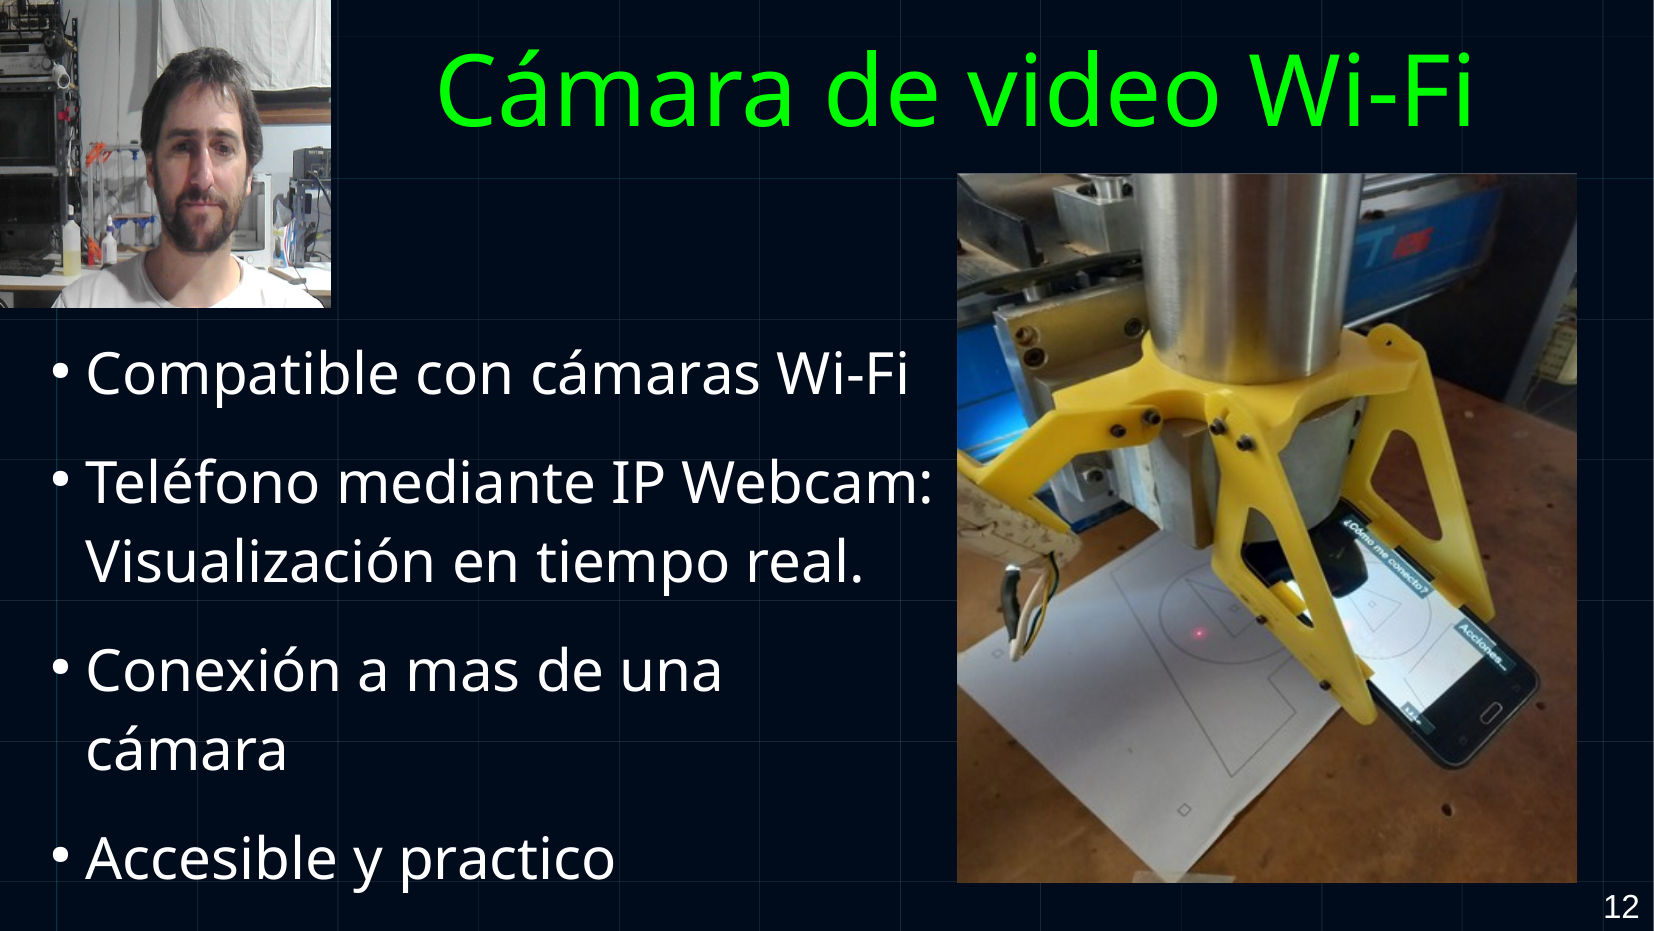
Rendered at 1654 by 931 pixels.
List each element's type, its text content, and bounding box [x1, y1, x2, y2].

text_box <number> [1588, 880, 1654, 931]
text_box Cámara de video Wi-Fi [419, 11, 1548, 152]
text_box Compatible con cámaras Wi-Fi Teléfono mediante IP Webcam: Visualización en tiempo real. Conexión a mas de una cámara Accesible y practico [35, 324, 957, 931]
picture [0, 0, 1654, 931]
